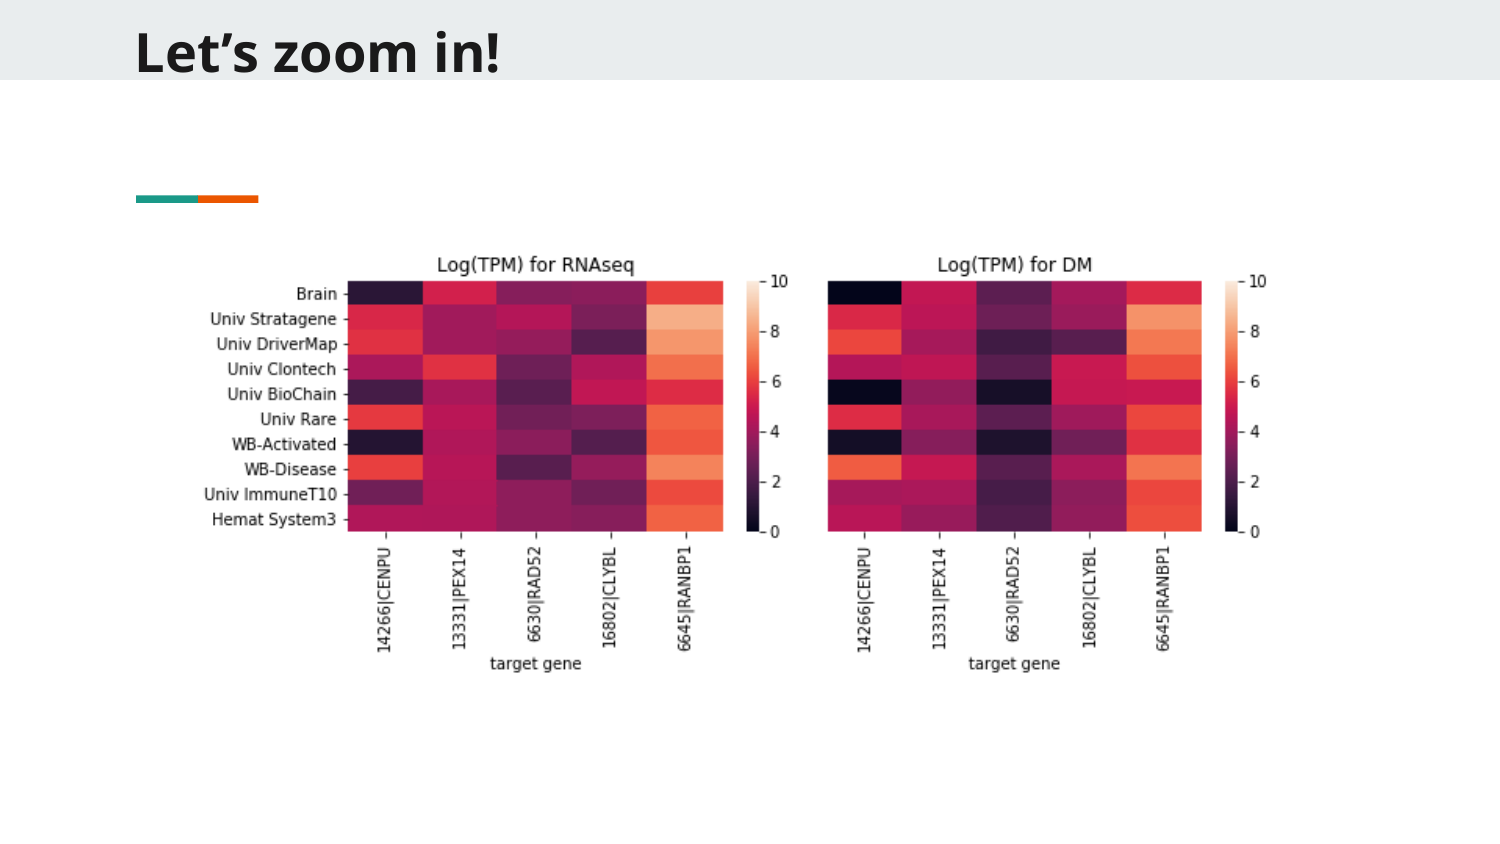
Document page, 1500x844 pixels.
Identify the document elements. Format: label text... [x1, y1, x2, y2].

title Let’s zoom in! [119, 3, 1381, 92]
picture [187, 239, 1313, 690]
